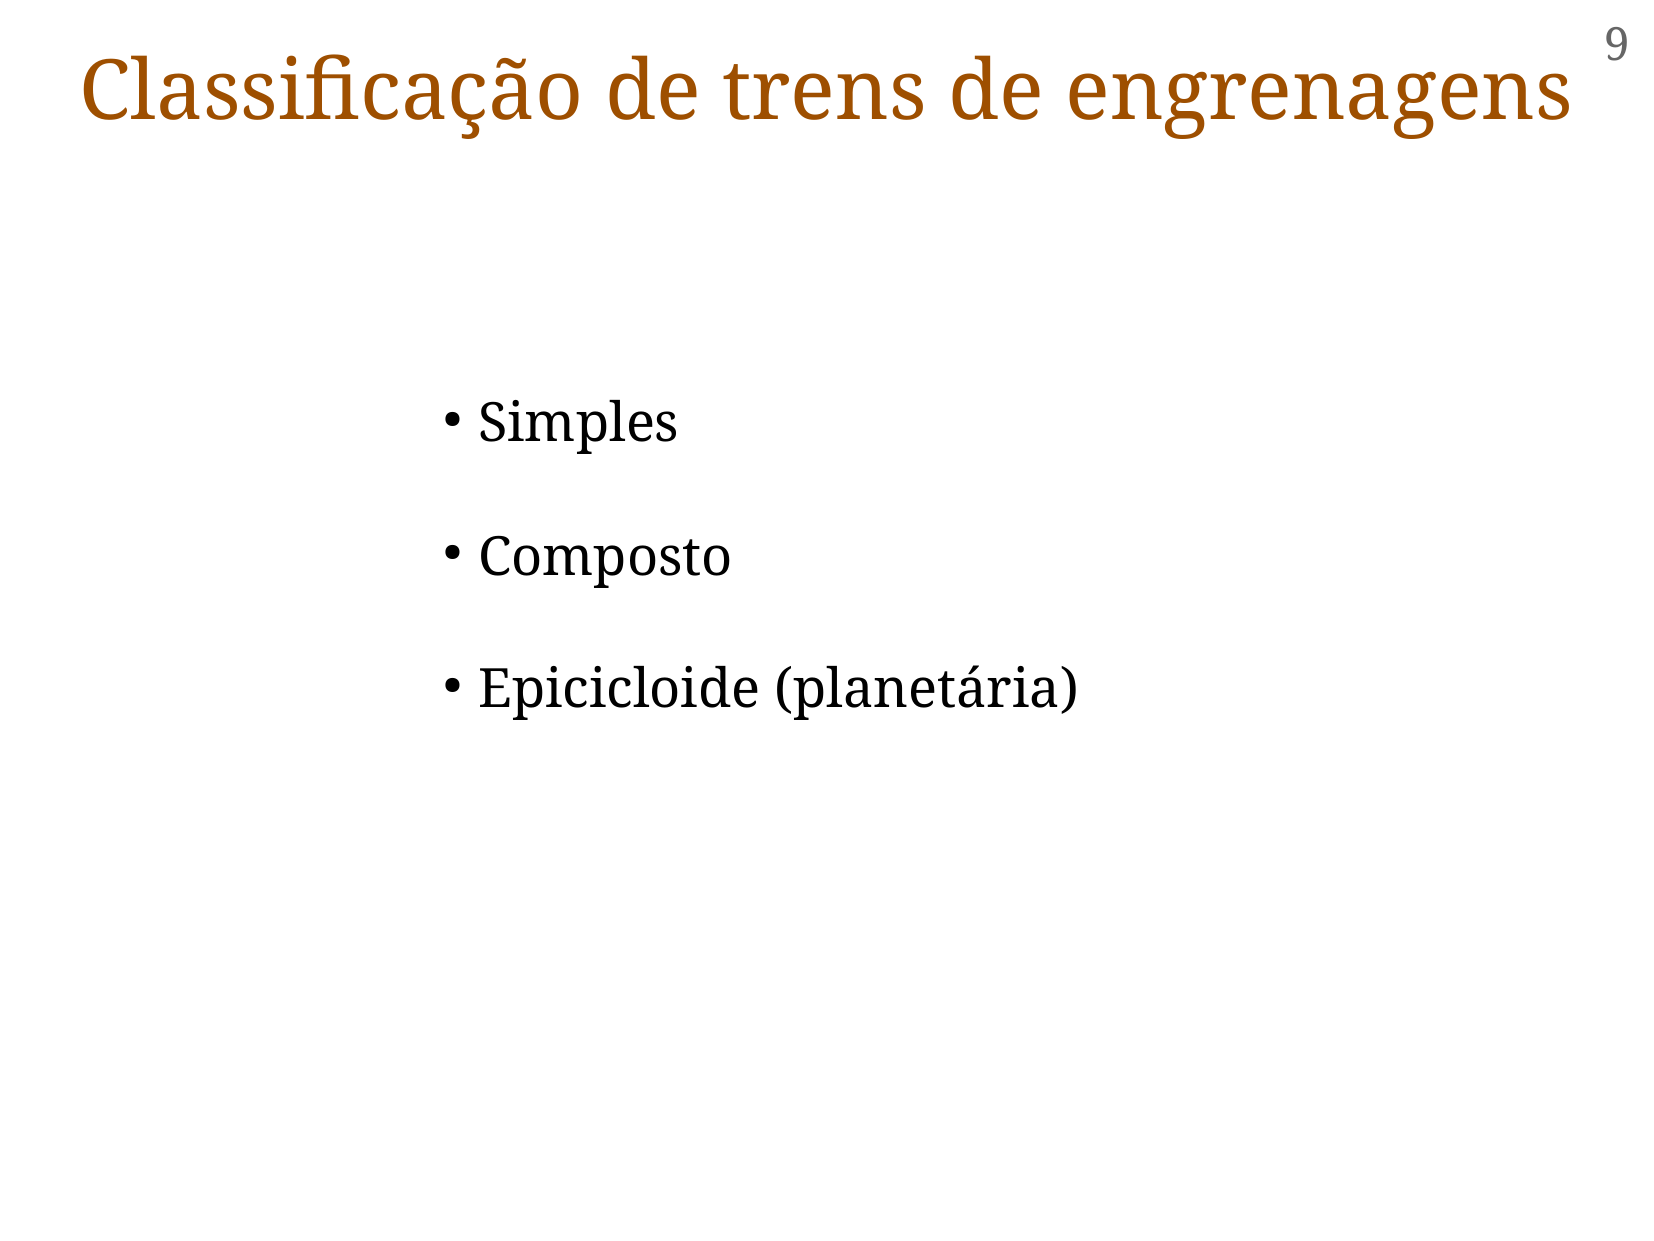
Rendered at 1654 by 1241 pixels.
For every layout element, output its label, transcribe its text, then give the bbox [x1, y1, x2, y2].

title Classificação de trens de engrenagens [59, 29, 1595, 148]
list Simples Composto Epicicloide (planetária) [442, 383, 1595, 1211]
